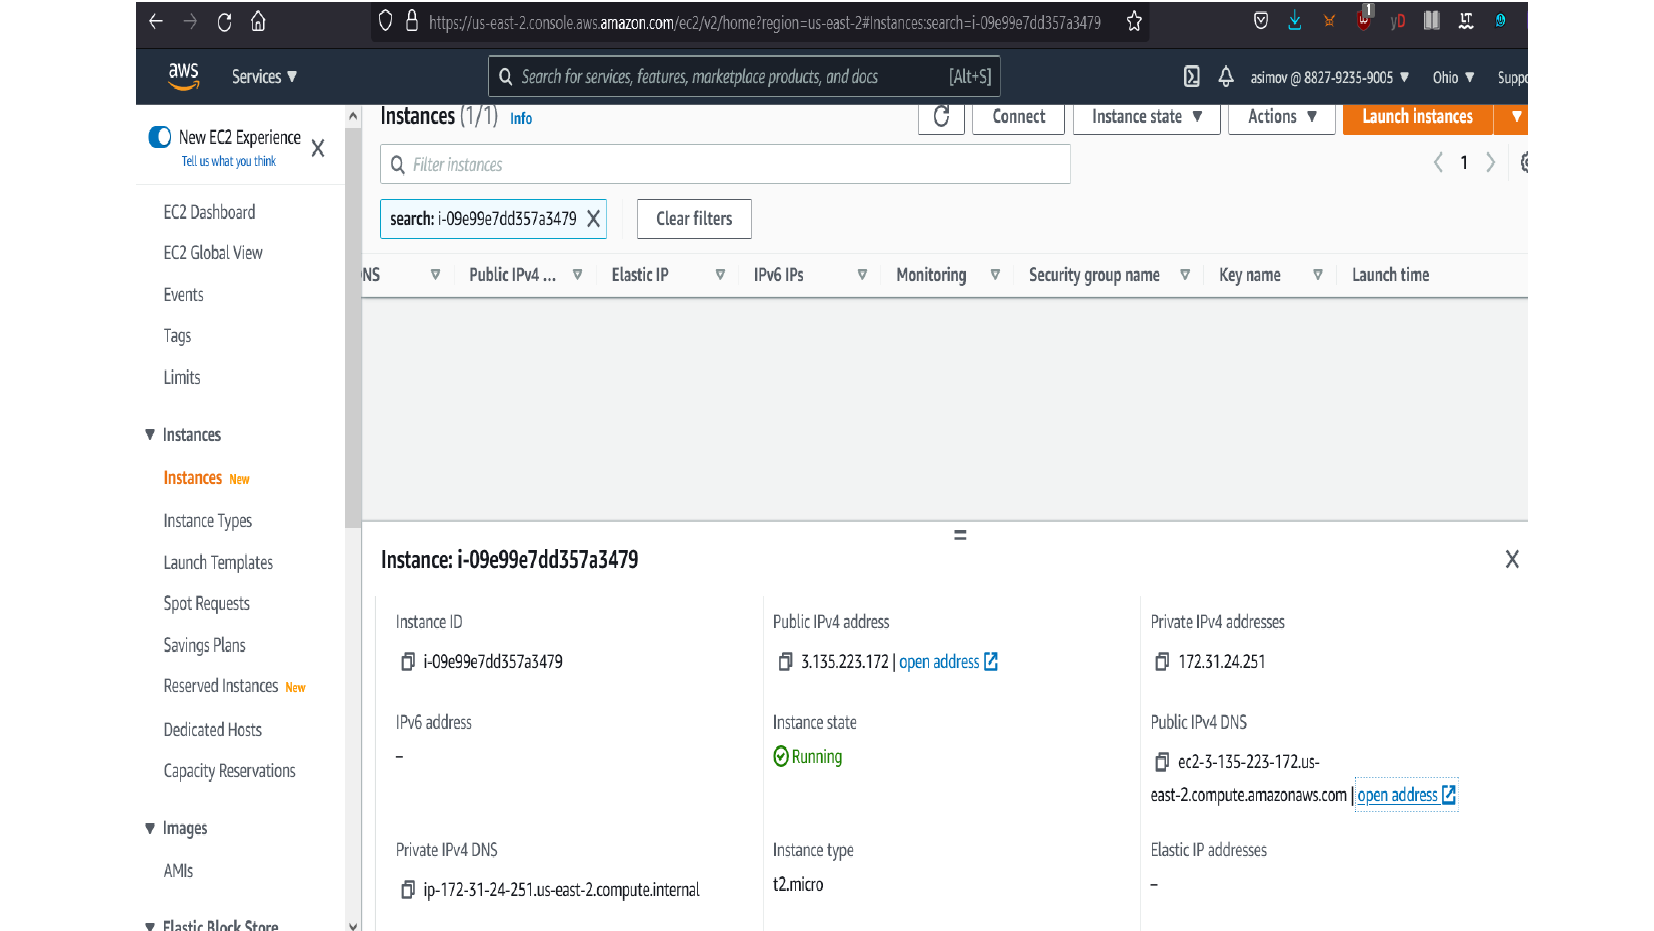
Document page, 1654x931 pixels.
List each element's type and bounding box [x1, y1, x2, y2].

picture [136, 2, 1528, 931]
